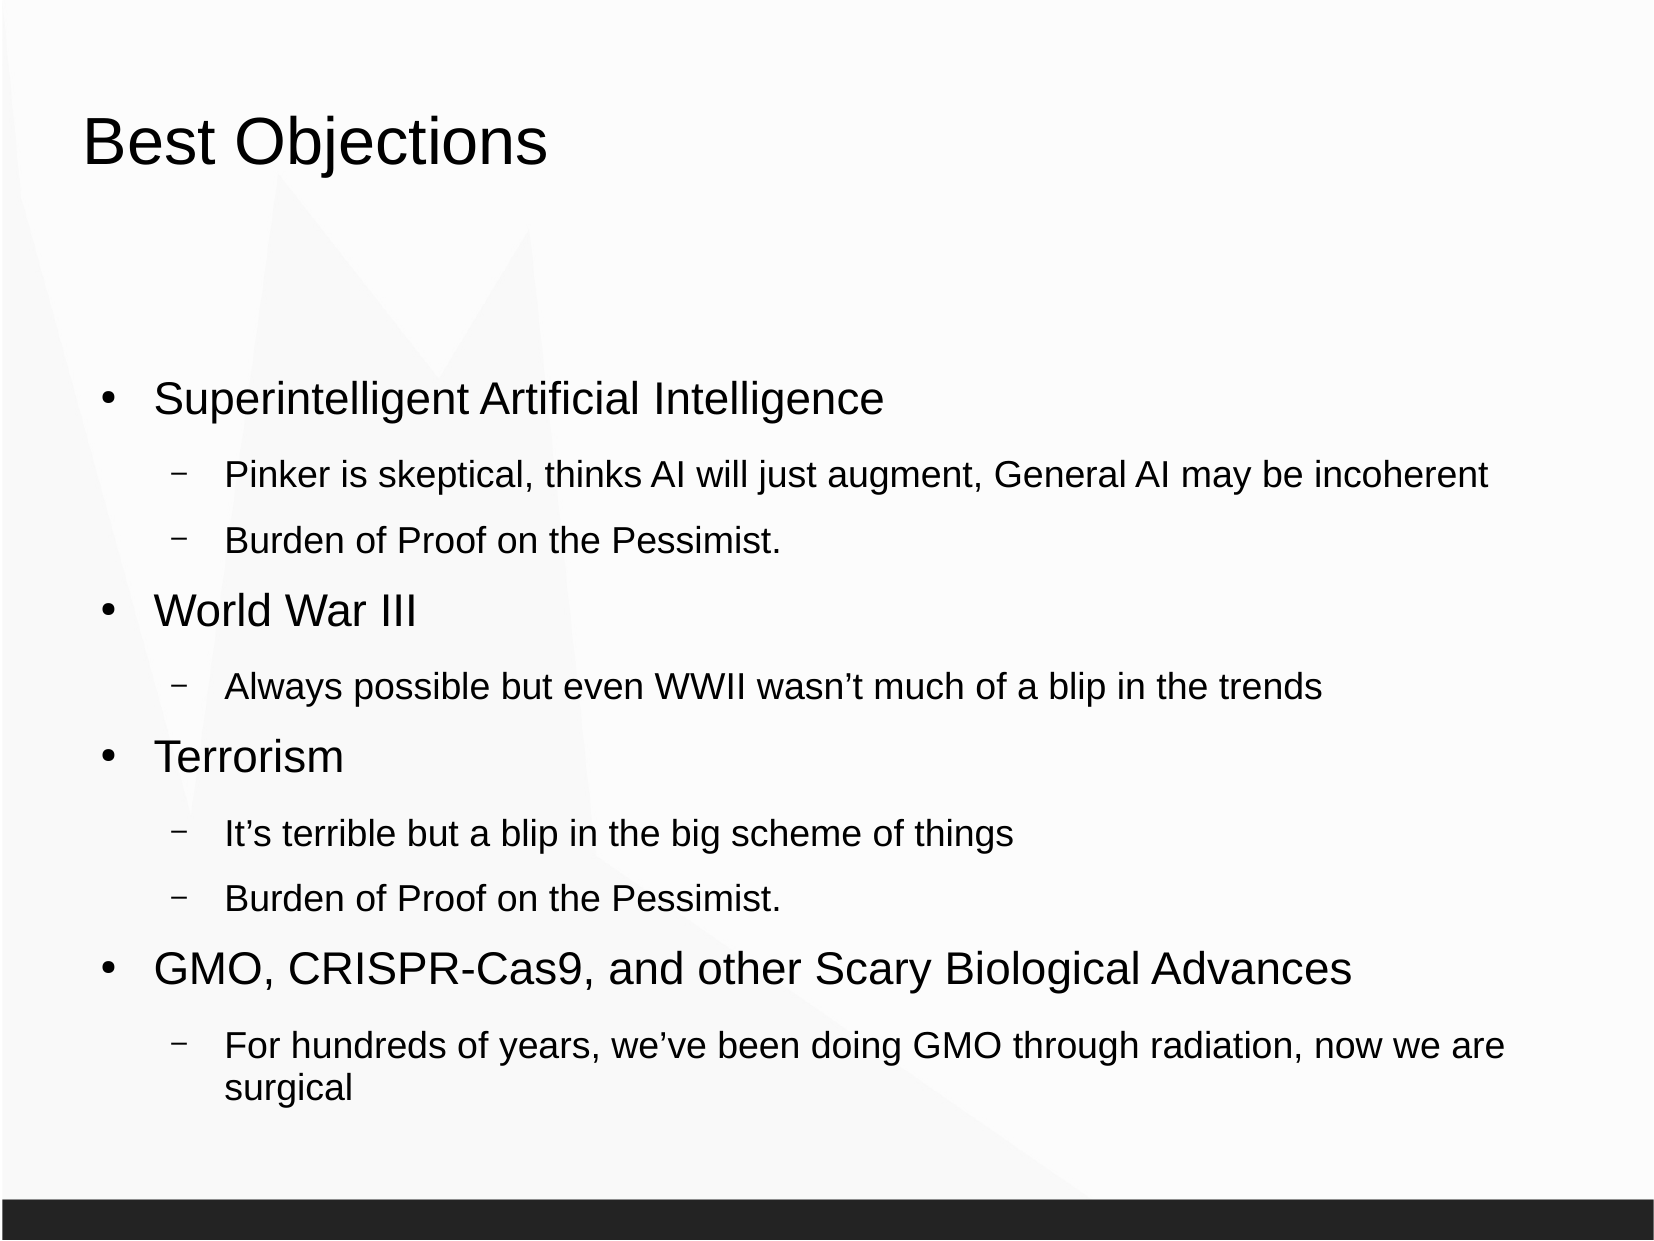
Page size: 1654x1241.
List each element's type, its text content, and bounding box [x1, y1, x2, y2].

title Best Objections [82, 45, 1571, 238]
picture [2, 0, 1654, 1241]
list Superintelligent Artificial Intelligence Pinker is skeptical, thinks AI will just augment, General AI may be incoherent Burden of Proof on the Pessimist. World War III Always possible but even WWII wasn’t much of a blip in the trends Terrorism It’s terrible but a blip in the big scheme of things Burden of Proof on the Pessimist. GMO, CRISPR-Cas9, and other Scary Biological Advances For hundreds of years, we’ve been doing GMO through radiation, now we are surgical [82, 372, 1571, 1109]
